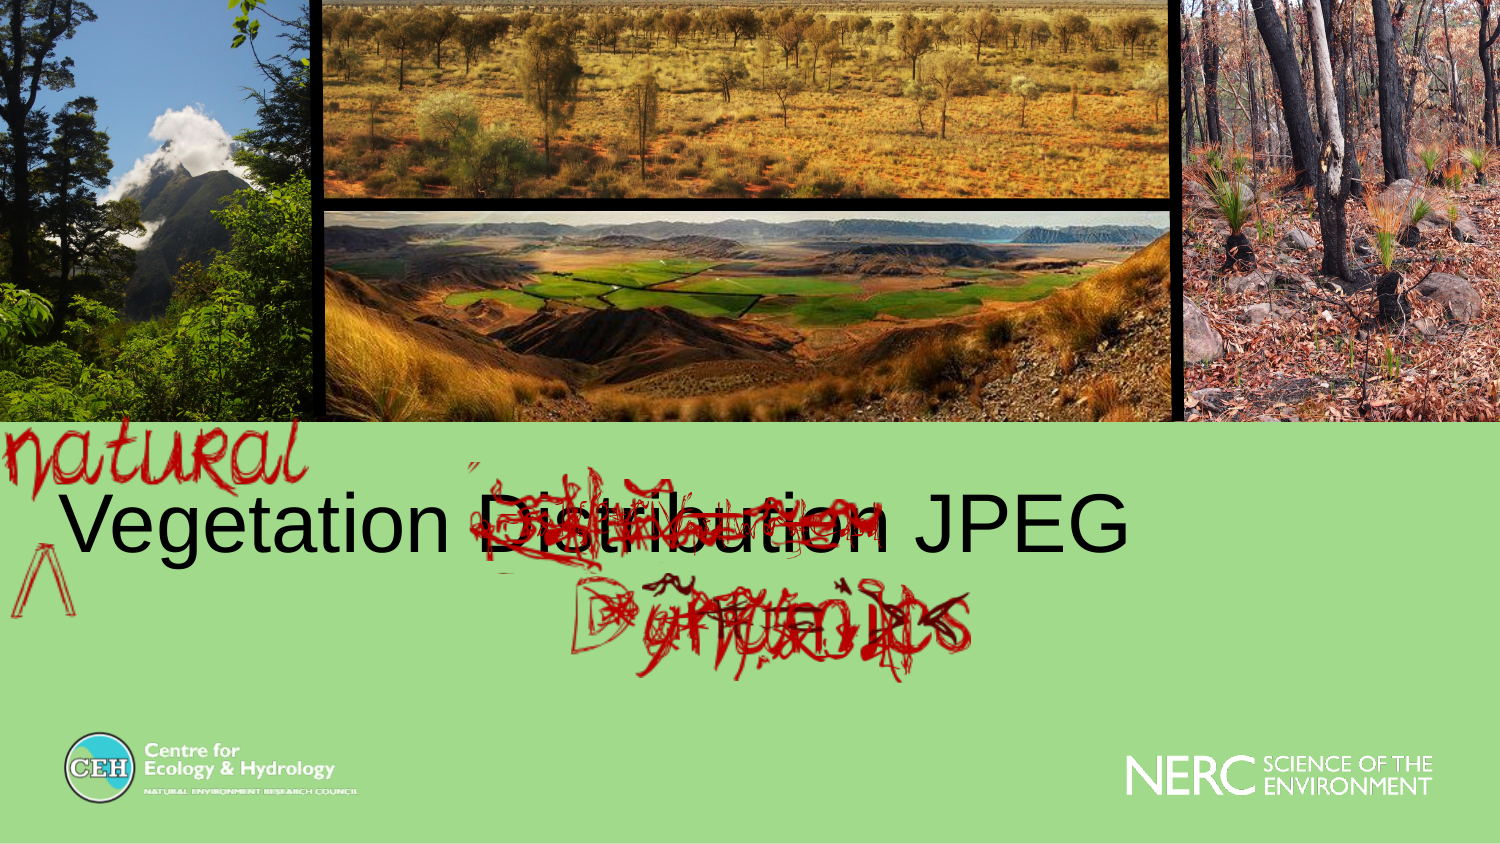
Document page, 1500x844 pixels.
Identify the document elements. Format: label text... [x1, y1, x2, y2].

picture [570, 573, 971, 684]
picture [0, 0, 1171, 502]
picture [322, 0, 1169, 198]
list Vegetation Distribution JPEG [0, 422, 1500, 844]
picture [10, 543, 77, 619]
picture [1181, 0, 1500, 422]
picture [438, 462, 882, 574]
